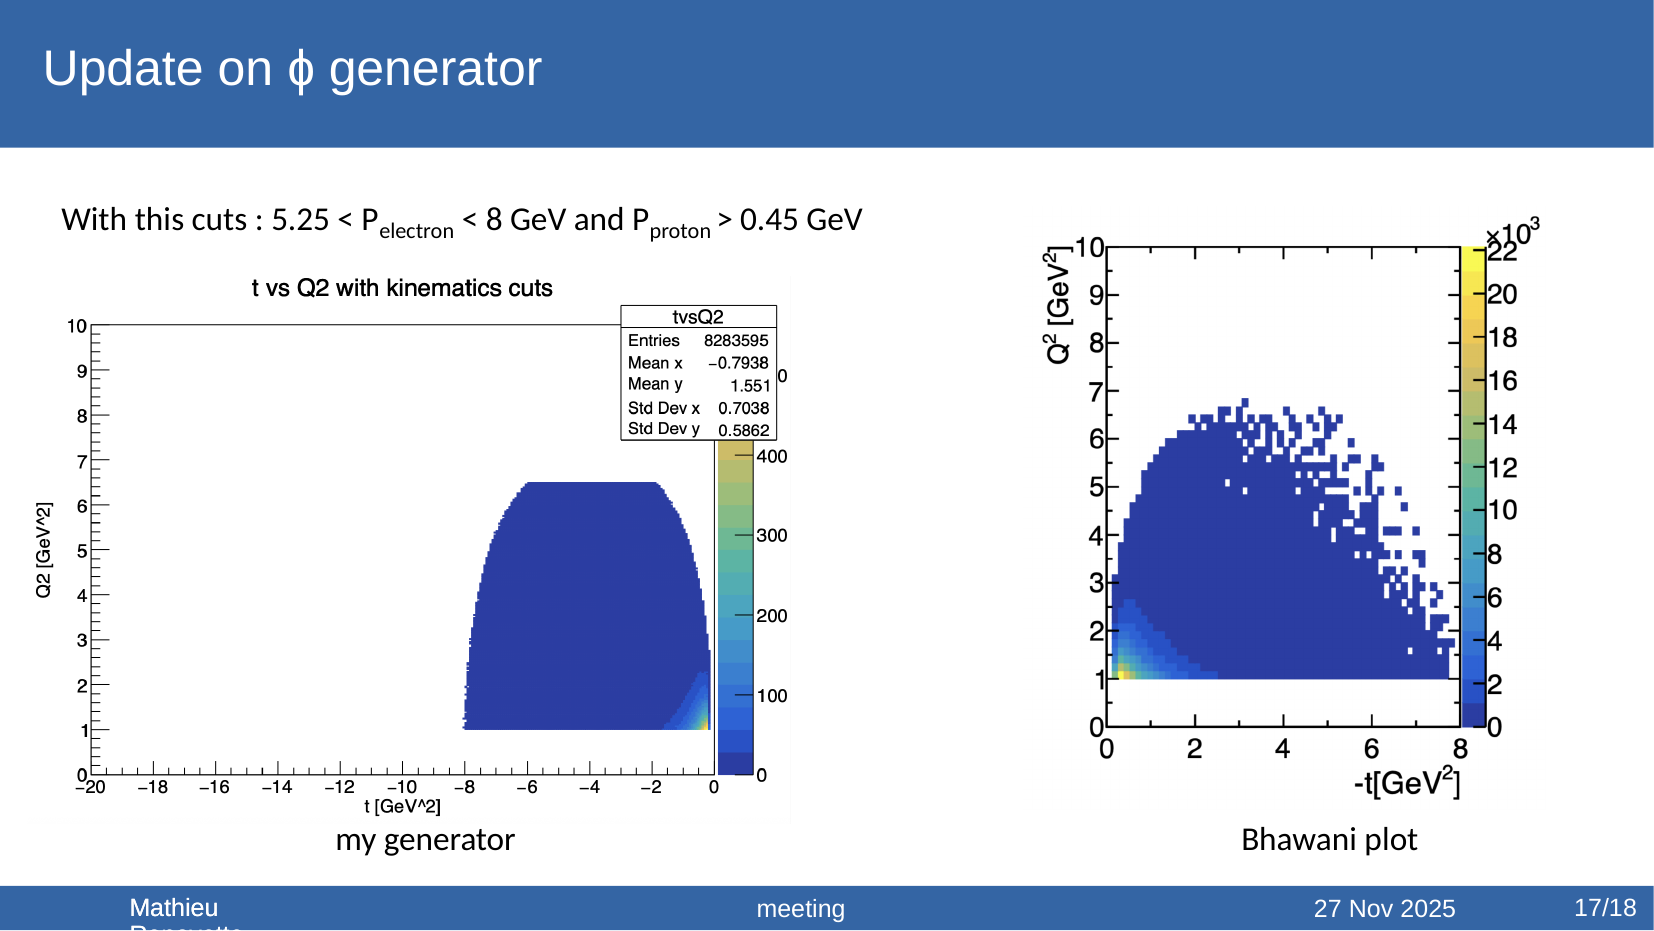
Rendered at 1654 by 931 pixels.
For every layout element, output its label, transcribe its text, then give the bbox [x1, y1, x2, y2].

picture [27, 276, 791, 824]
text_box With this cuts : 5.25 < Pelectron < 8 GeV and Pproton > 0.45 GeV [46, 189, 895, 246]
text_box Mathieu Ronayette [114, 885, 355, 929]
text_box Update on ɸ generator [27, 32, 886, 106]
text_box 27 Nov 2025 [1299, 887, 1536, 931]
text_box [0, 885, 131, 931]
text_box [0, 0, 1654, 148]
text_box my generator [320, 824, 535, 865]
picture [1023, 206, 1546, 810]
text_box meeting [734, 887, 953, 931]
text_box Bhawani plot [1226, 810, 1436, 865]
text_box 17/18 [1559, 885, 1654, 930]
text_box [226, 885, 1654, 931]
